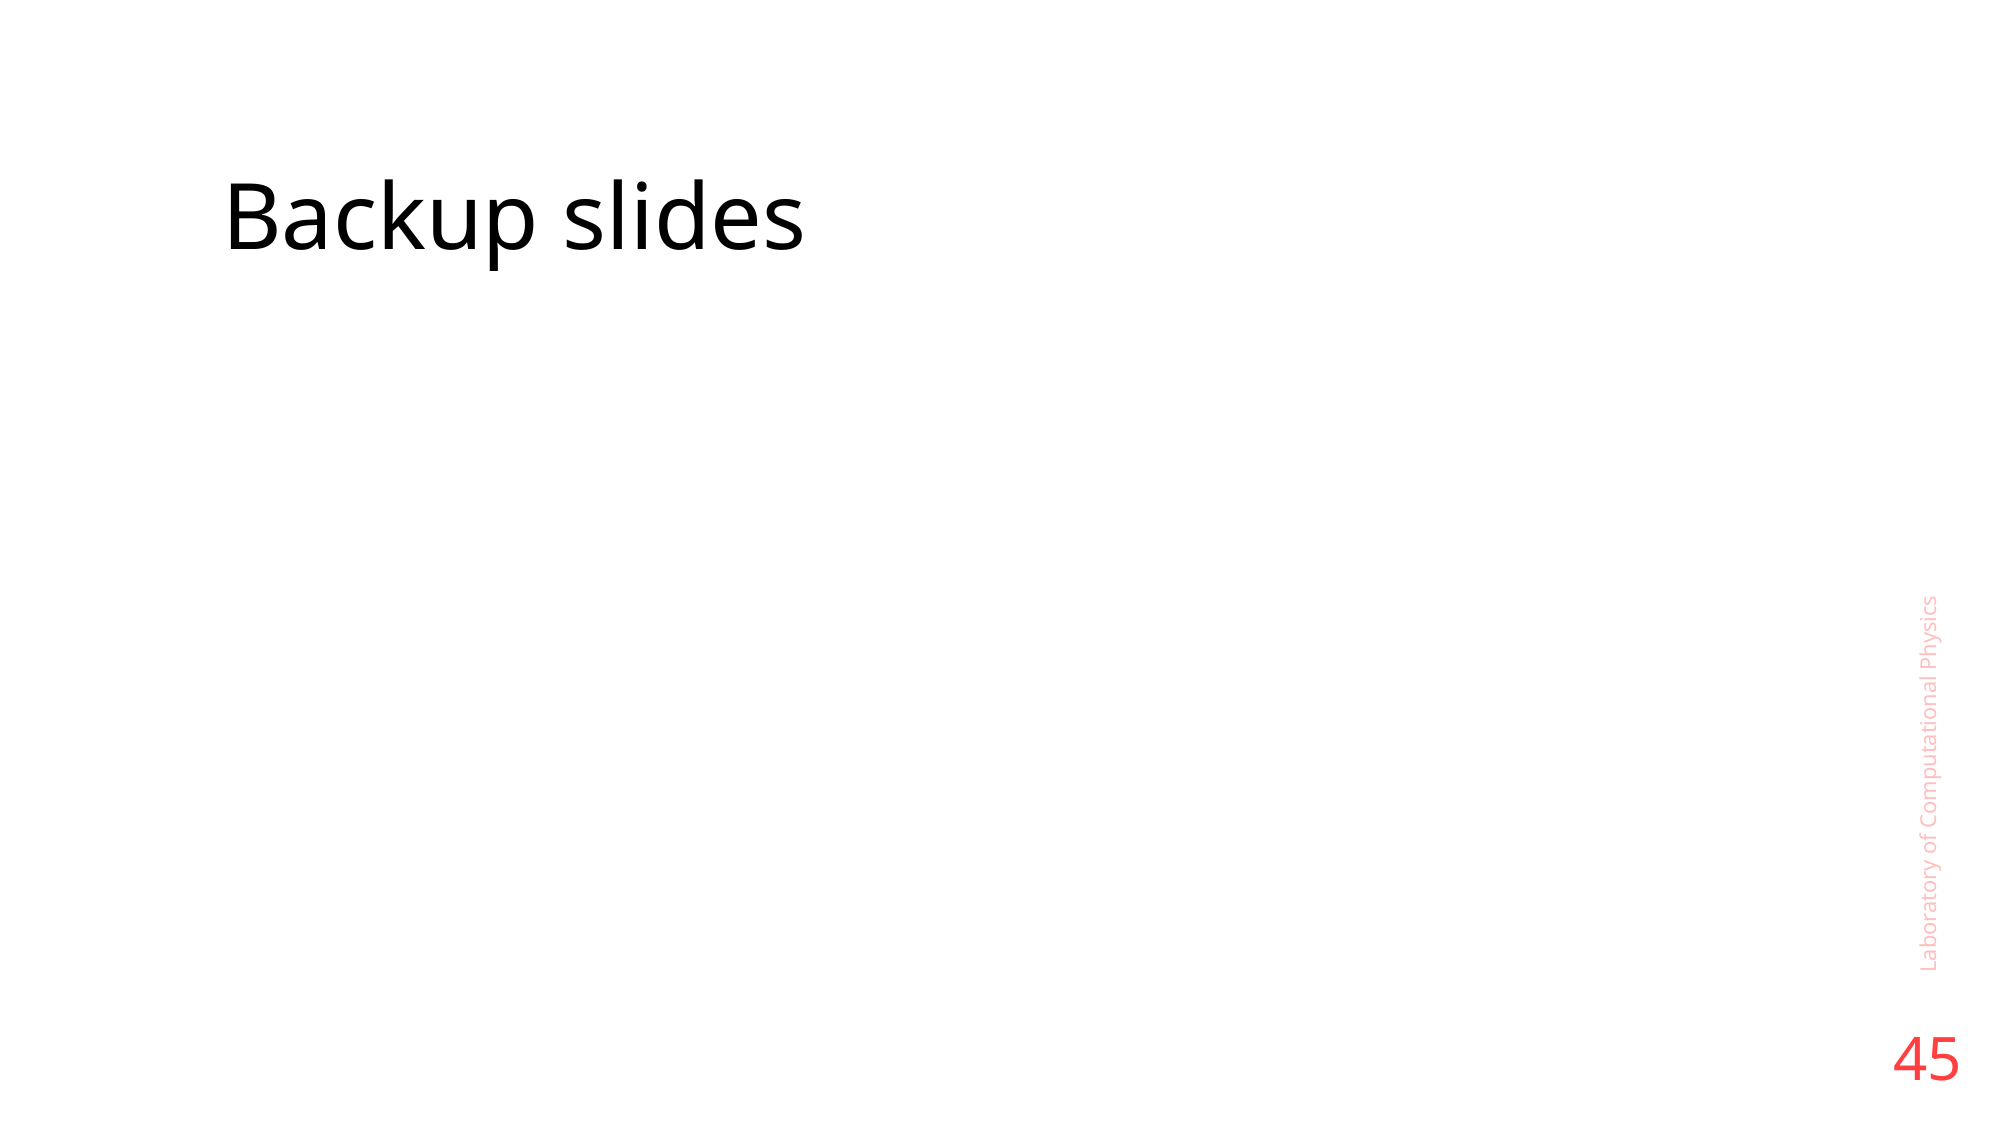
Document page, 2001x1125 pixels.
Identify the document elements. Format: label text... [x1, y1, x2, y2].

title Backup slides [206, 60, 1797, 278]
footer Laboratory of Computational Physics [1897, 400, 1958, 988]
slide_number 45 [1852, 1012, 2000, 1110]
